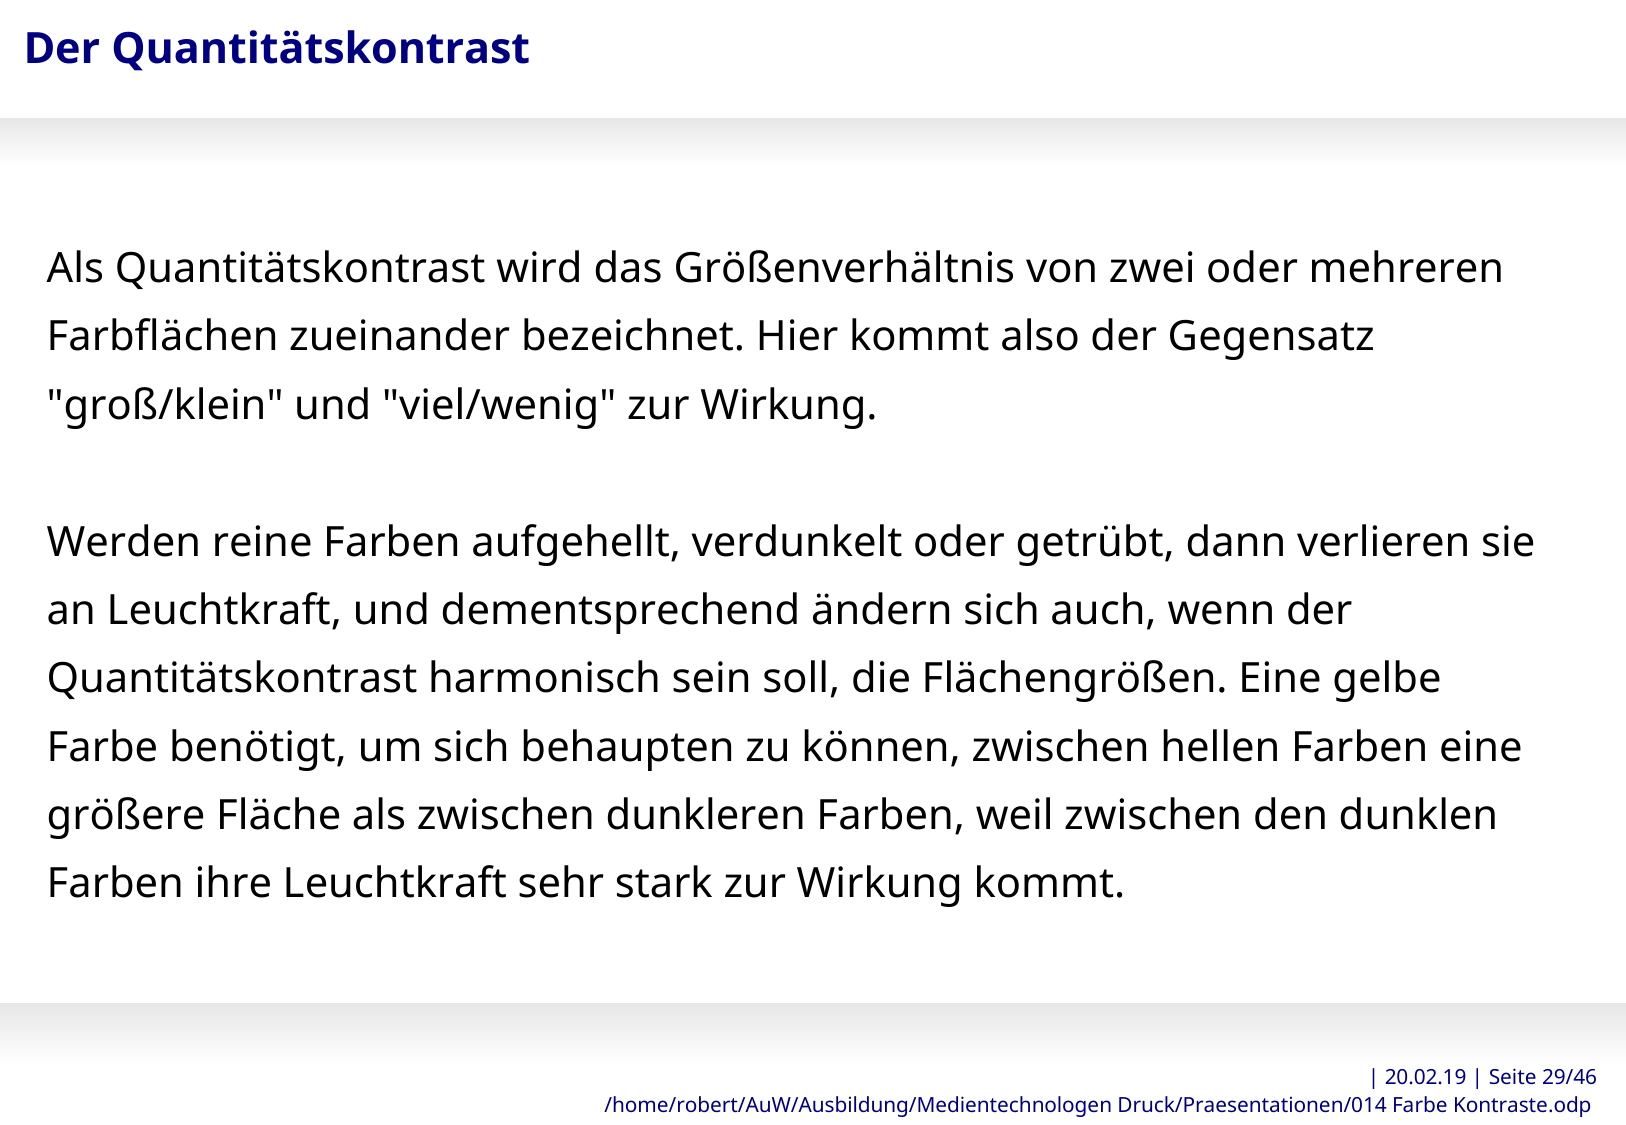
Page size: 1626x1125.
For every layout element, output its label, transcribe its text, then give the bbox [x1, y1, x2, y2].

title Der Quantitätskontrast [23, 5, 1600, 154]
list Als Quantitätskontrast wird das Größenverhältnis von zwei oder mehreren Farbflächen zueinander bezeichnet. Hier kommt also der Gegensatz "groß/klein" und "viel/wenig" zur Wirkung. Werden reine Farben aufgehellt, verdunkelt oder getrübt, dann verlieren sie an Leuchtkraft, und dementsprechend ändern sich auch, wenn der Quantitätskontrast harmonisch sein soll, die Flächengrößen. Eine gelbe Farbe benötigt, um sich behaupten zu können, zwischen hellen Farben eine größere Fläche als zwischen dunkleren Farben, weil zwischen den dunklen Farben ihre Leuchtkraft sehr stark zur Wirkung kommt. [0, 226, 1565, 1004]
